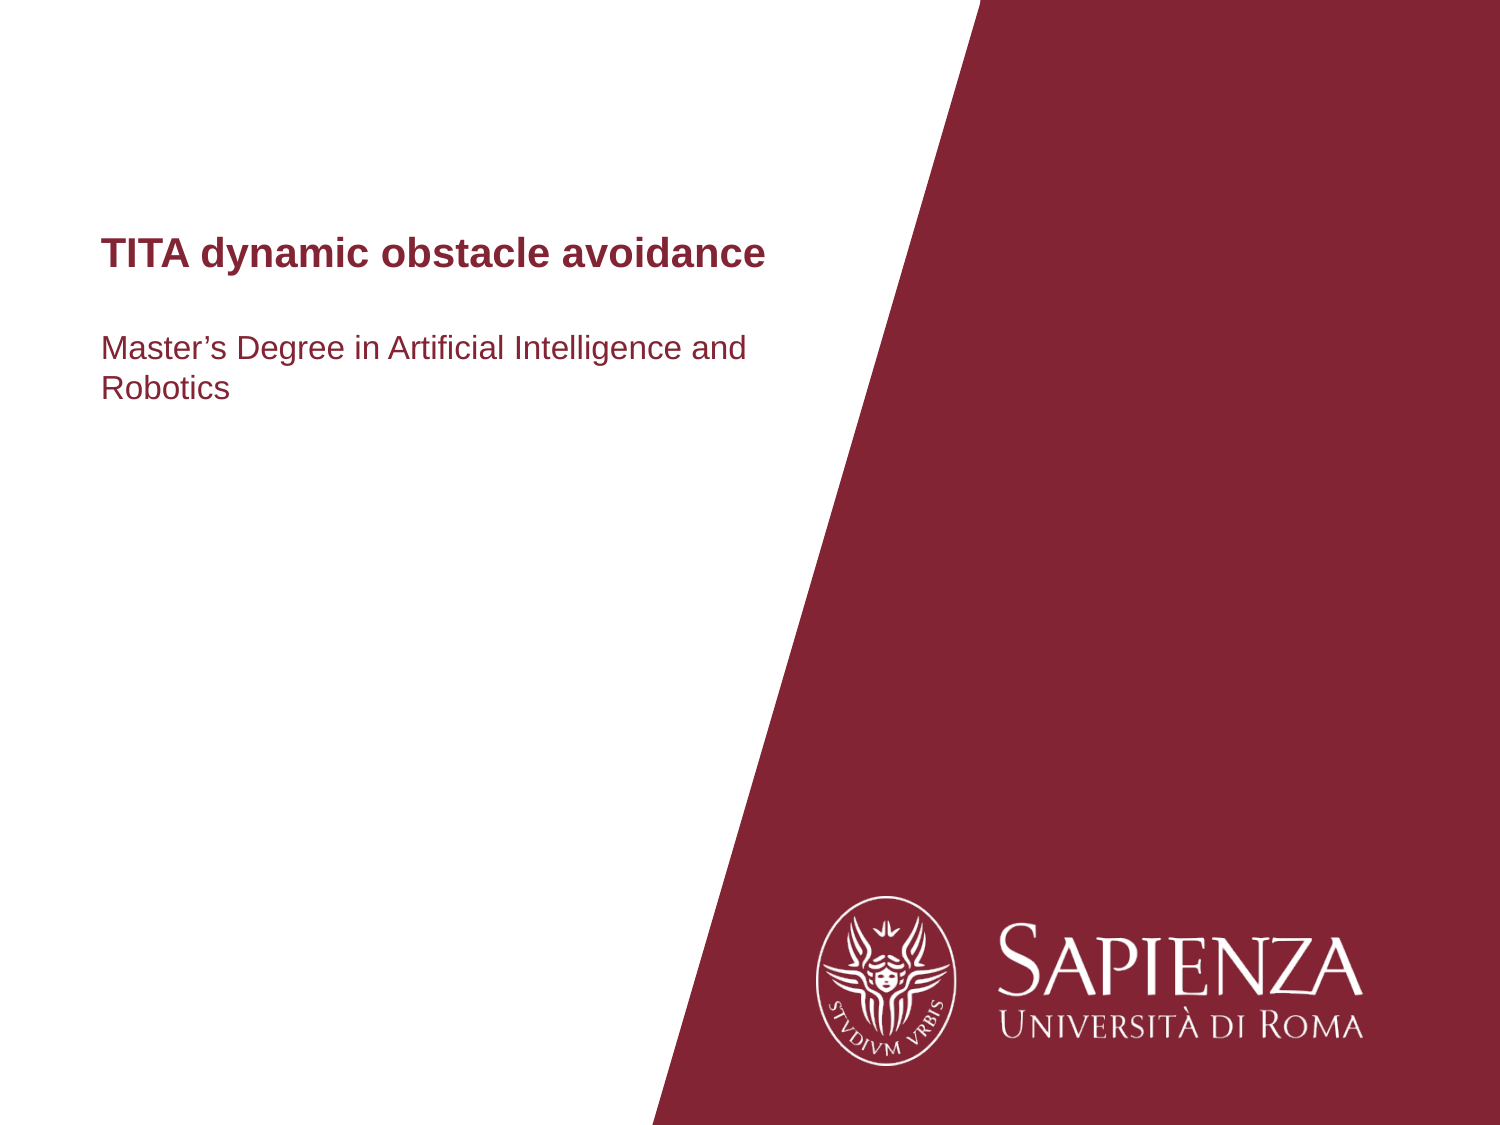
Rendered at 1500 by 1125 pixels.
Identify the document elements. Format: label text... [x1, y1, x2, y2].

picture [816, 896, 1363, 1066]
text_box [652, 0, 1500, 1125]
text_box TITA dynamic obstacle avoidance Master’s Degree in Artificial Intelligence and Robotics [86, 218, 838, 853]
